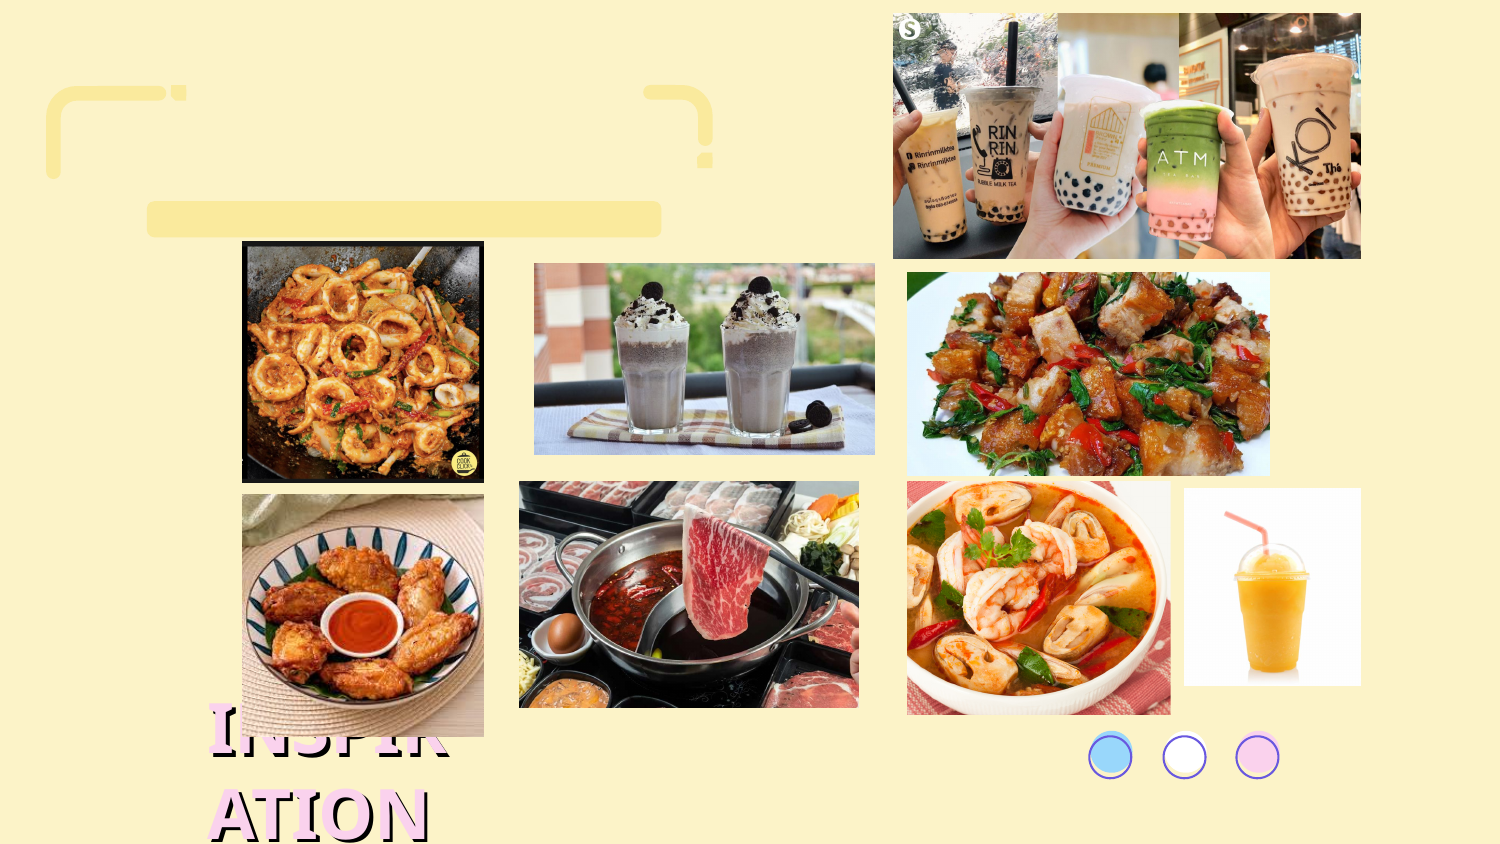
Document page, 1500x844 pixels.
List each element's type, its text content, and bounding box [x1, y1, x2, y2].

picture [519, 481, 859, 708]
text_box [1165, 738, 1204, 773]
text_box [1166, 730, 1207, 752]
text_box [1092, 730, 1133, 753]
picture [893, 13, 1361, 259]
picture [534, 263, 875, 455]
picture [242, 495, 484, 737]
text_box [1238, 738, 1277, 773]
picture [907, 481, 1171, 715]
picture [1184, 488, 1361, 686]
list INSPIRATION [70, 105, 738, 265]
text_box [1239, 730, 1280, 752]
picture [242, 241, 484, 483]
picture [907, 272, 1270, 476]
text_box [1091, 738, 1130, 773]
